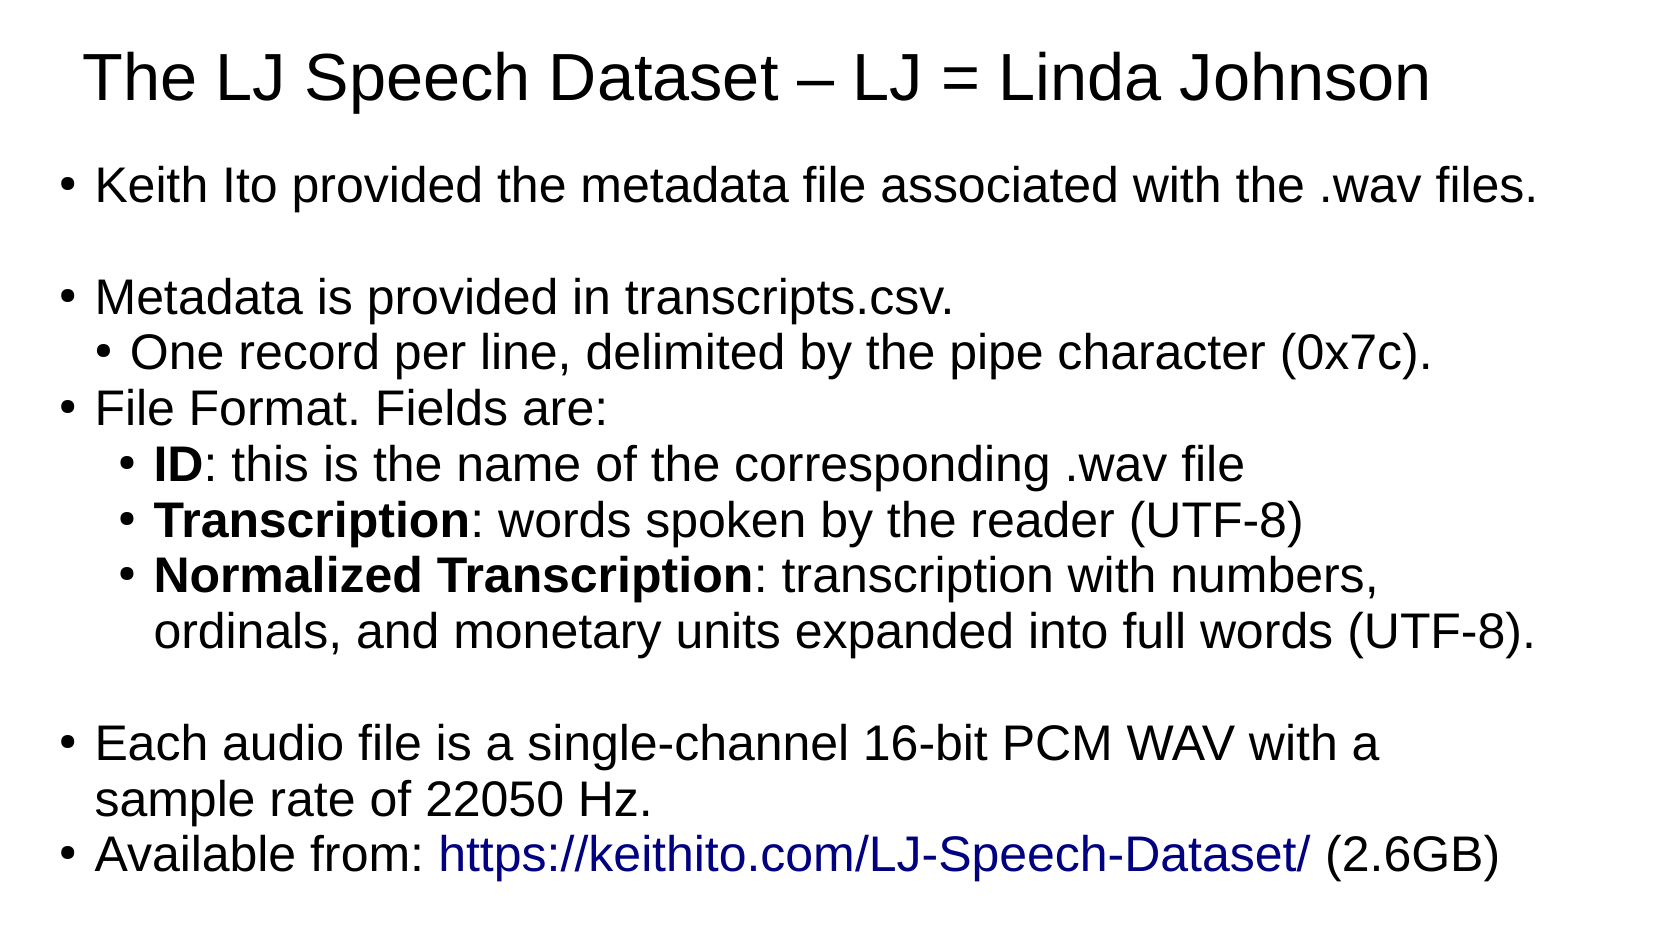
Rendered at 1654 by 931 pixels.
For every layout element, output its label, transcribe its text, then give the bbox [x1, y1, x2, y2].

title The LJ Speech Dataset – LJ = Linda Johnson [82, 37, 1571, 119]
subtitle Keith Ito provided the metadata file associated with the .wav files. Metadata is provided in transcripts.csv. One record per line, delimited by the pipe character (0x7c). File Format. Fields are: ID: this is the name of the corresponding .wav file Transcription: words spoken by the reader (UTF-8) Normalized Transcription: transcription with numbers, ordinals, and monetary units expanded into full words (UTF-8). Each audio file is a single-channel 16-bit PCM WAV with a sample rate of 22050 Hz. Available from: https://keithito.com/LJ-Speech-Dataset/ (2.6GB) [59, 157, 1548, 931]
